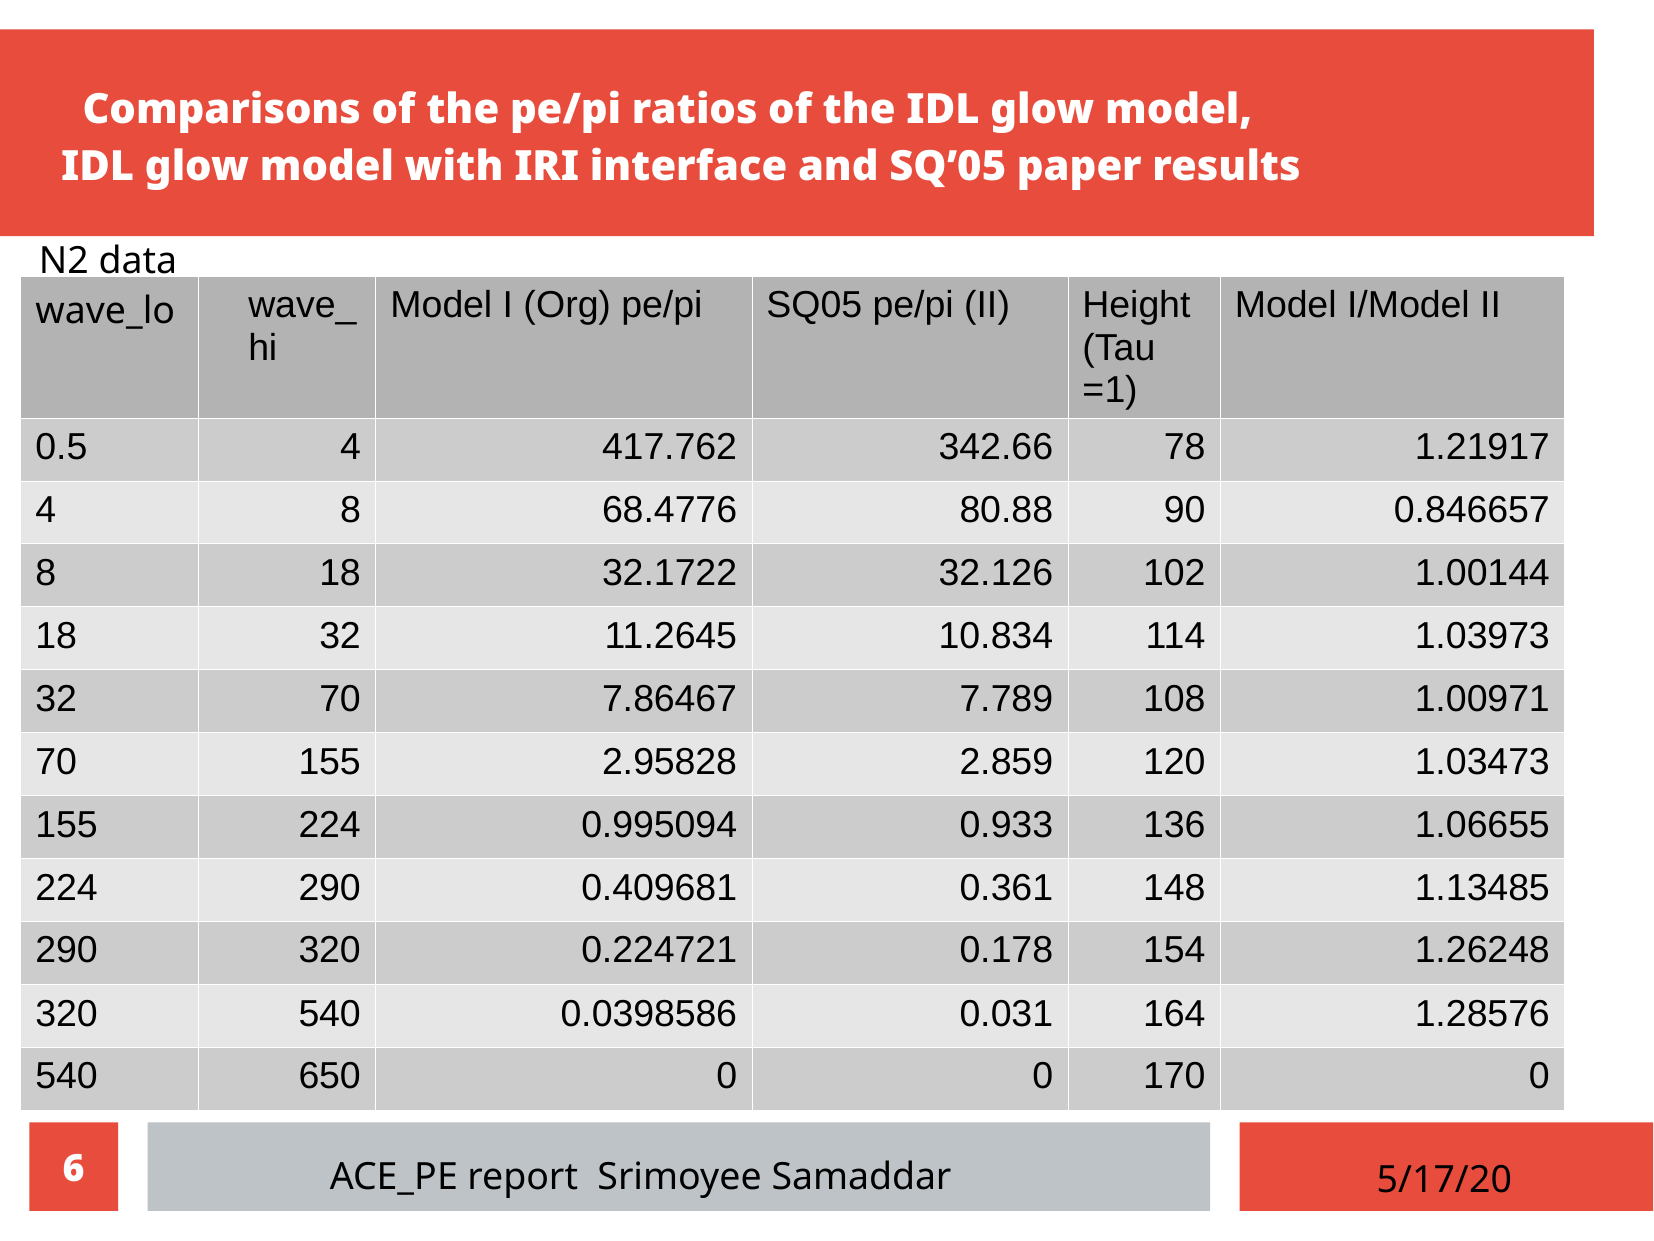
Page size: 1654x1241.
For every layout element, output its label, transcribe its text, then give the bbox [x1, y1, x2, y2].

table_cell 18 [199, 544, 375, 606]
table_cell 108 [1069, 670, 1220, 732]
table_cell 7.789 [753, 670, 1068, 732]
table_cell 650 [199, 1048, 375, 1110]
table_cell 320 [199, 922, 375, 984]
table_cell 0.361 [753, 859, 1068, 921]
table_cell 8 [199, 482, 375, 543]
table_cell 0.846657 [1221, 482, 1564, 543]
table_cell 4 [21, 482, 198, 543]
table_cell 164 [1069, 985, 1220, 1047]
table_cell 70 [199, 670, 375, 732]
table_cell 224 [199, 796, 375, 858]
table_header wave_lo [21, 277, 198, 418]
table_header Model I/Model II [1221, 277, 1564, 418]
table_cell 32 [199, 607, 375, 669]
table_cell 155 [21, 796, 198, 858]
table_cell 1.00971 [1221, 670, 1564, 732]
table_cell 0.031 [753, 985, 1068, 1047]
table_cell 290 [199, 859, 375, 921]
table_cell 342.66 [753, 419, 1068, 481]
table_cell 540 [21, 1048, 198, 1110]
table_cell 540 [199, 985, 375, 1047]
table_cell 114 [1069, 607, 1220, 669]
table_cell 0.0398586 [376, 985, 752, 1047]
table_cell 1.13485 [1221, 859, 1564, 921]
table_cell 0.933 [753, 796, 1068, 858]
table_cell 80.88 [753, 482, 1068, 543]
table_cell 0.5 [21, 419, 198, 481]
table_cell 0 [1221, 1048, 1564, 1110]
table_header Model I (Org) pe/pi [376, 277, 752, 418]
table_cell 148 [1069, 859, 1220, 921]
table_cell 0.409681 [376, 859, 752, 921]
table_cell 68.4776 [376, 482, 752, 543]
text_box N2 data [24, 226, 233, 286]
table_cell 70 [21, 733, 198, 795]
table_cell 11.2645 [376, 607, 752, 669]
table_header Height (Tau =1) [1069, 277, 1220, 418]
table_cell 1.03473 [1221, 733, 1564, 795]
title Comparisons of the pe/pi ratios of the IDL glow model, IDL glow model with IRI interface and SQ’05 paper results [39, 45, 1575, 193]
table_cell 7.86467 [376, 670, 752, 732]
table_header wave_hi [199, 277, 375, 418]
table_cell 32.126 [753, 544, 1068, 606]
table_cell 417.762 [376, 419, 752, 481]
table_cell 320 [21, 985, 198, 1047]
table_cell 8 [21, 544, 198, 606]
table_cell 224 [21, 859, 198, 921]
table_cell 90 [1069, 482, 1220, 543]
table_cell 4 [199, 419, 375, 481]
table_cell 78 [1069, 419, 1220, 481]
table_cell 18 [21, 607, 198, 669]
table_cell 0.995094 [376, 796, 752, 858]
table_cell 0.178 [753, 922, 1068, 984]
table_cell 0.224721 [376, 922, 752, 984]
text_box ACE_PE report Srimoyee Samaddar [164, 1141, 1185, 1201]
text_box 5/17/20 [1361, 1145, 1545, 1216]
table_cell 1.26248 [1221, 922, 1564, 984]
table_cell 32 [21, 670, 198, 732]
table_cell 1.21917 [1221, 419, 1564, 481]
table_cell 32.1722 [376, 544, 752, 606]
table_cell 2.95828 [376, 733, 752, 795]
table_cell 0 [376, 1048, 752, 1110]
table_cell 10.834 [753, 607, 1068, 669]
table_cell 290 [21, 922, 198, 984]
table_cell 1.06655 [1221, 796, 1564, 858]
table_cell 2.859 [753, 733, 1068, 795]
table_cell 154 [1069, 922, 1220, 984]
table_cell 120 [1069, 733, 1220, 795]
table_header SQ05 pe/pi (II) [753, 277, 1068, 418]
table_cell 1.28576 [1221, 985, 1564, 1047]
table_cell 136 [1069, 796, 1220, 858]
table_cell 0 [753, 1048, 1068, 1110]
table_cell 170 [1069, 1048, 1220, 1110]
table_cell 1.00144 [1221, 544, 1564, 606]
table_cell 102 [1069, 544, 1220, 606]
table_cell 1.03973 [1221, 607, 1564, 669]
table_cell 155 [199, 733, 375, 795]
